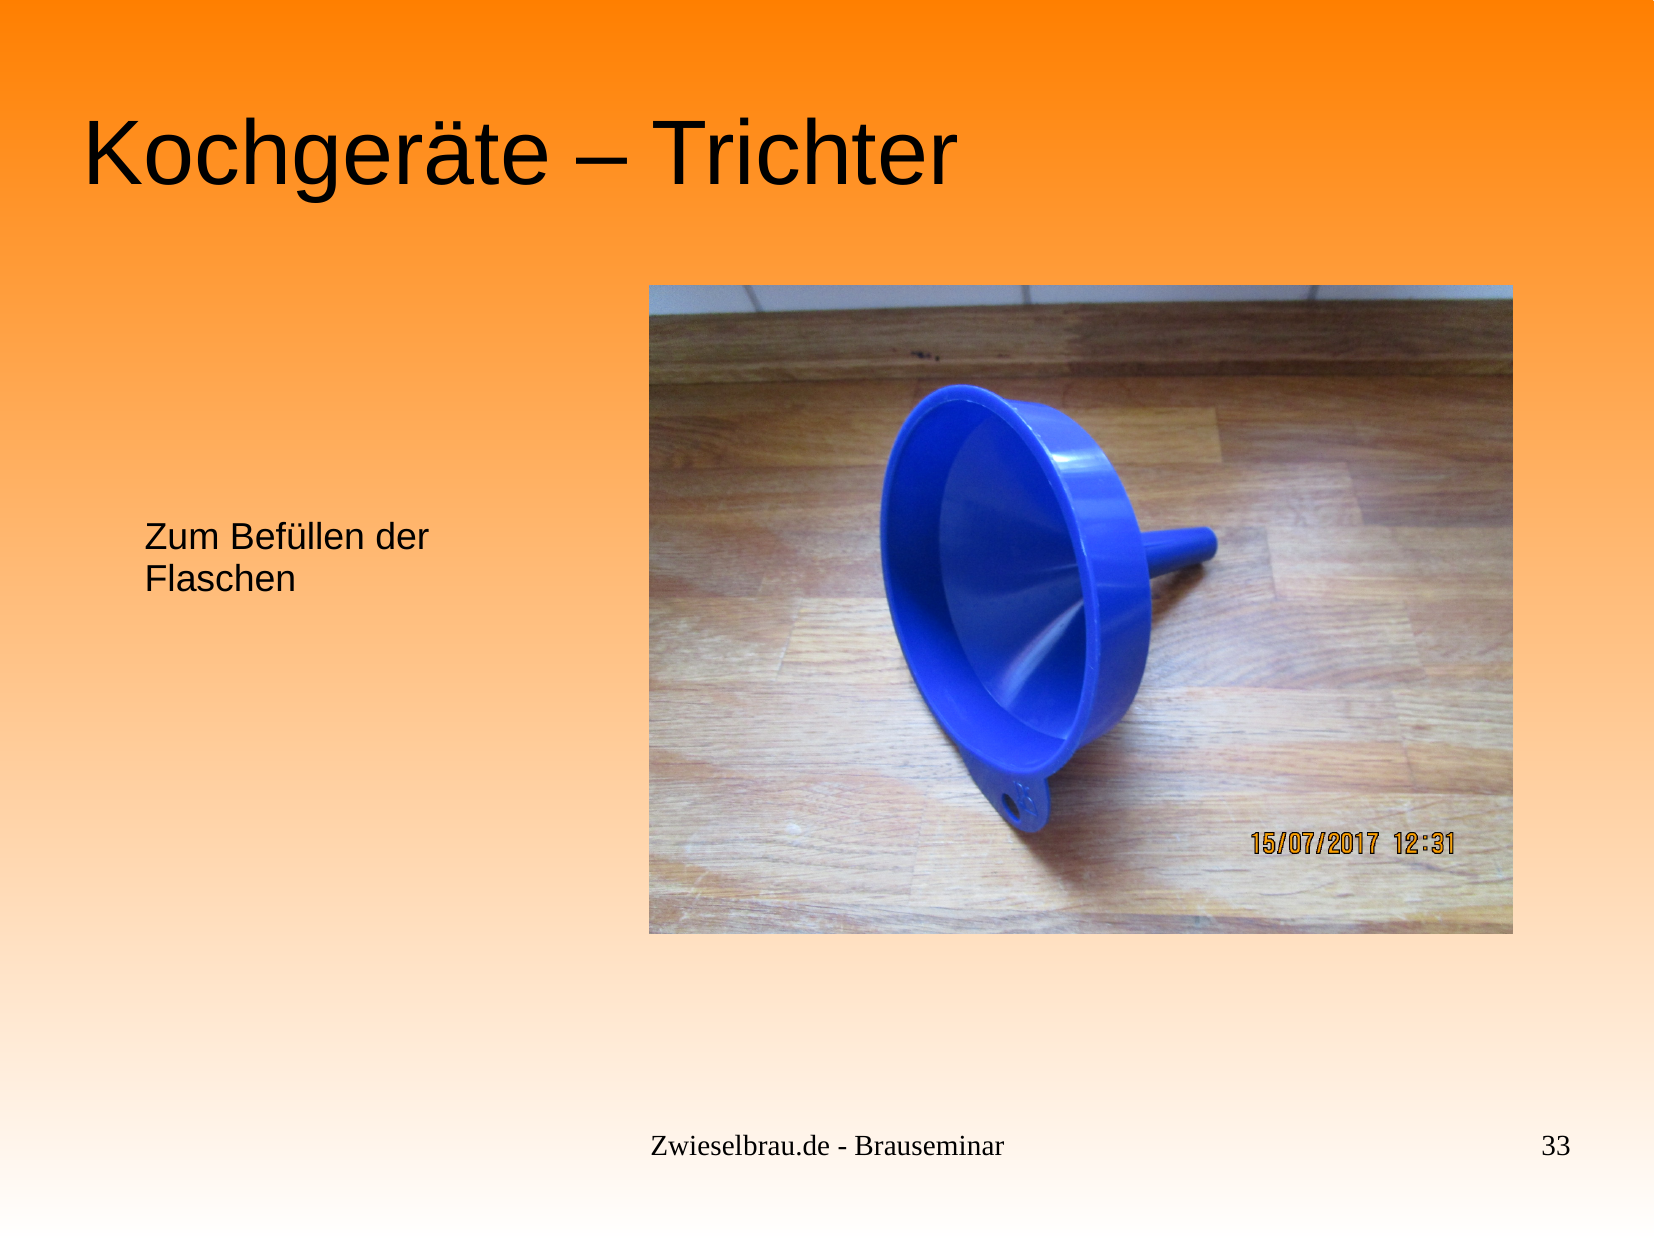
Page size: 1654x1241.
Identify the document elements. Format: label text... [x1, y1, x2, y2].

text_box [212, 256, 1489, 981]
text_box Zum Befüllen der Flaschen [129, 507, 508, 898]
picture [649, 285, 1513, 934]
title Kochgeräte – Trichter [82, 49, 1619, 257]
